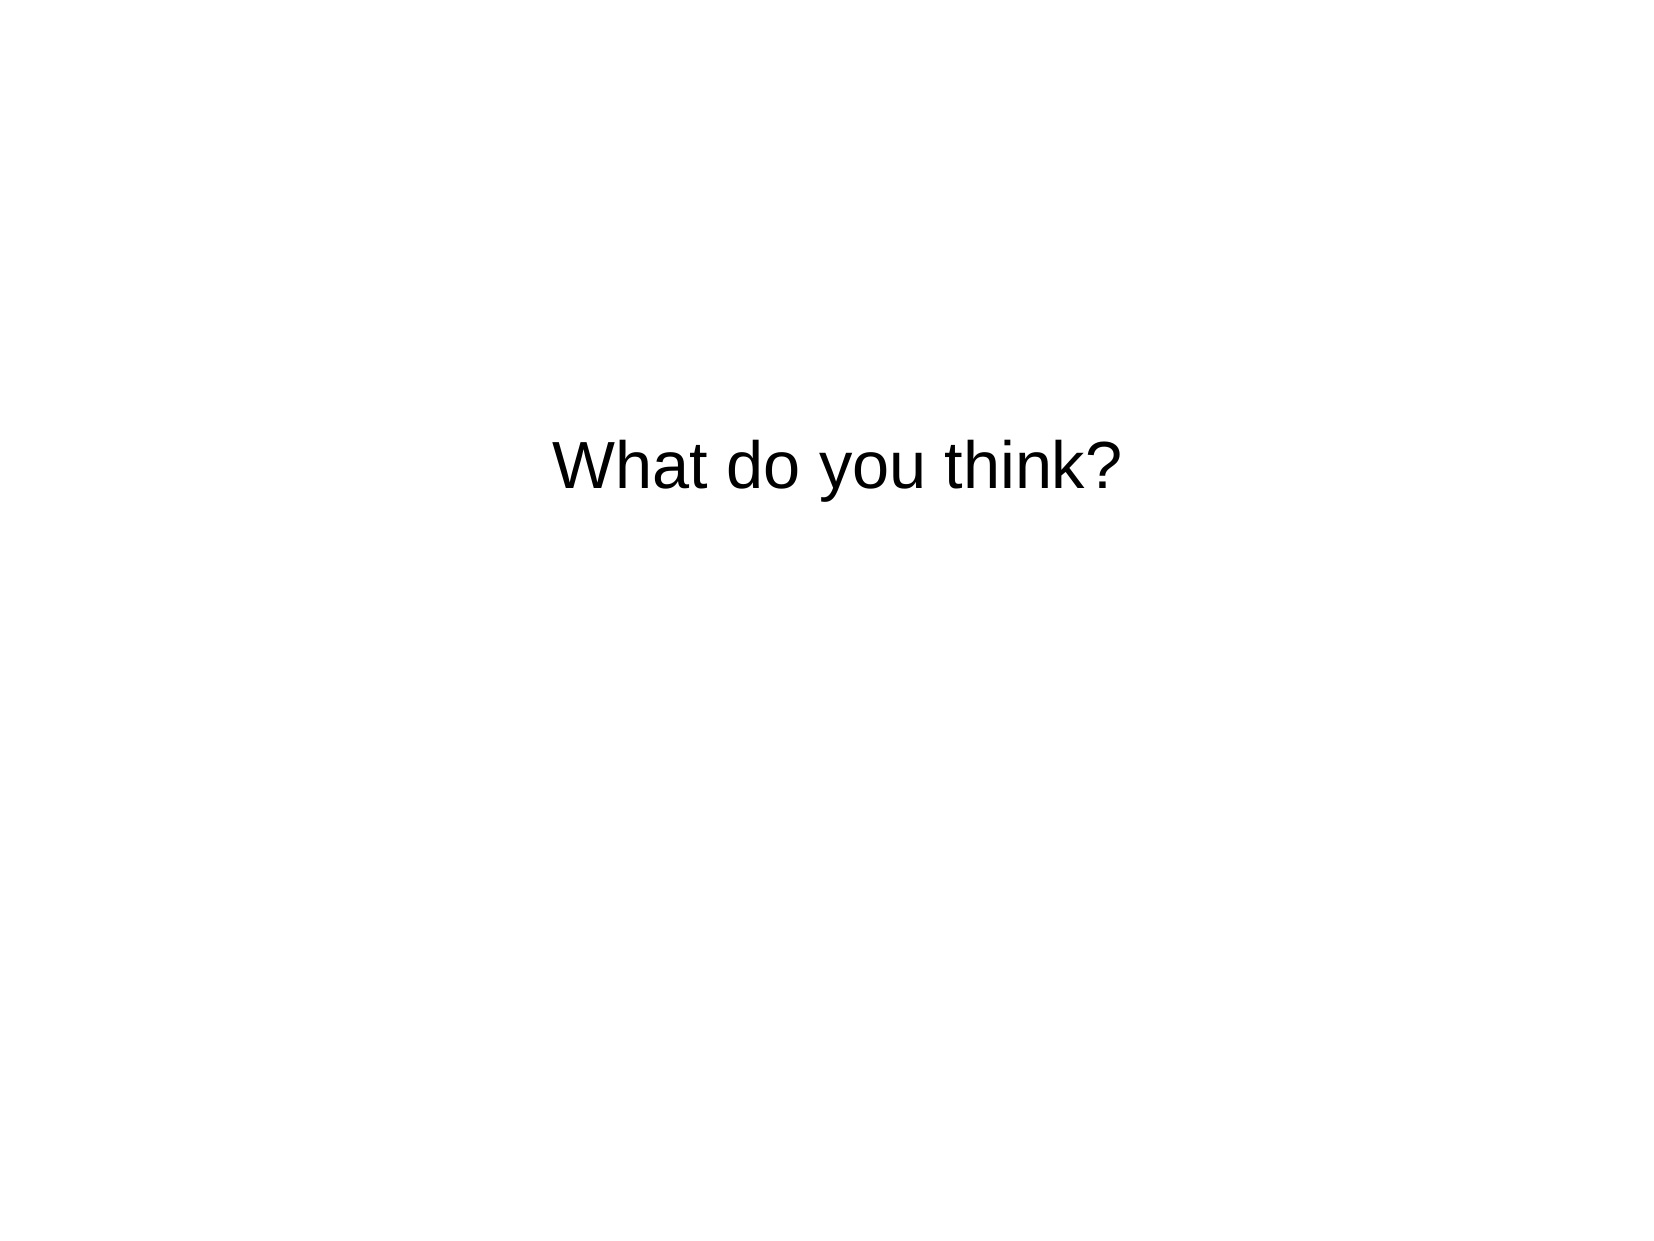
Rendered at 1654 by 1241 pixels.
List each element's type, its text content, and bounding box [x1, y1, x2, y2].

subtitle What do you think? [22, 19, 1654, 1166]
